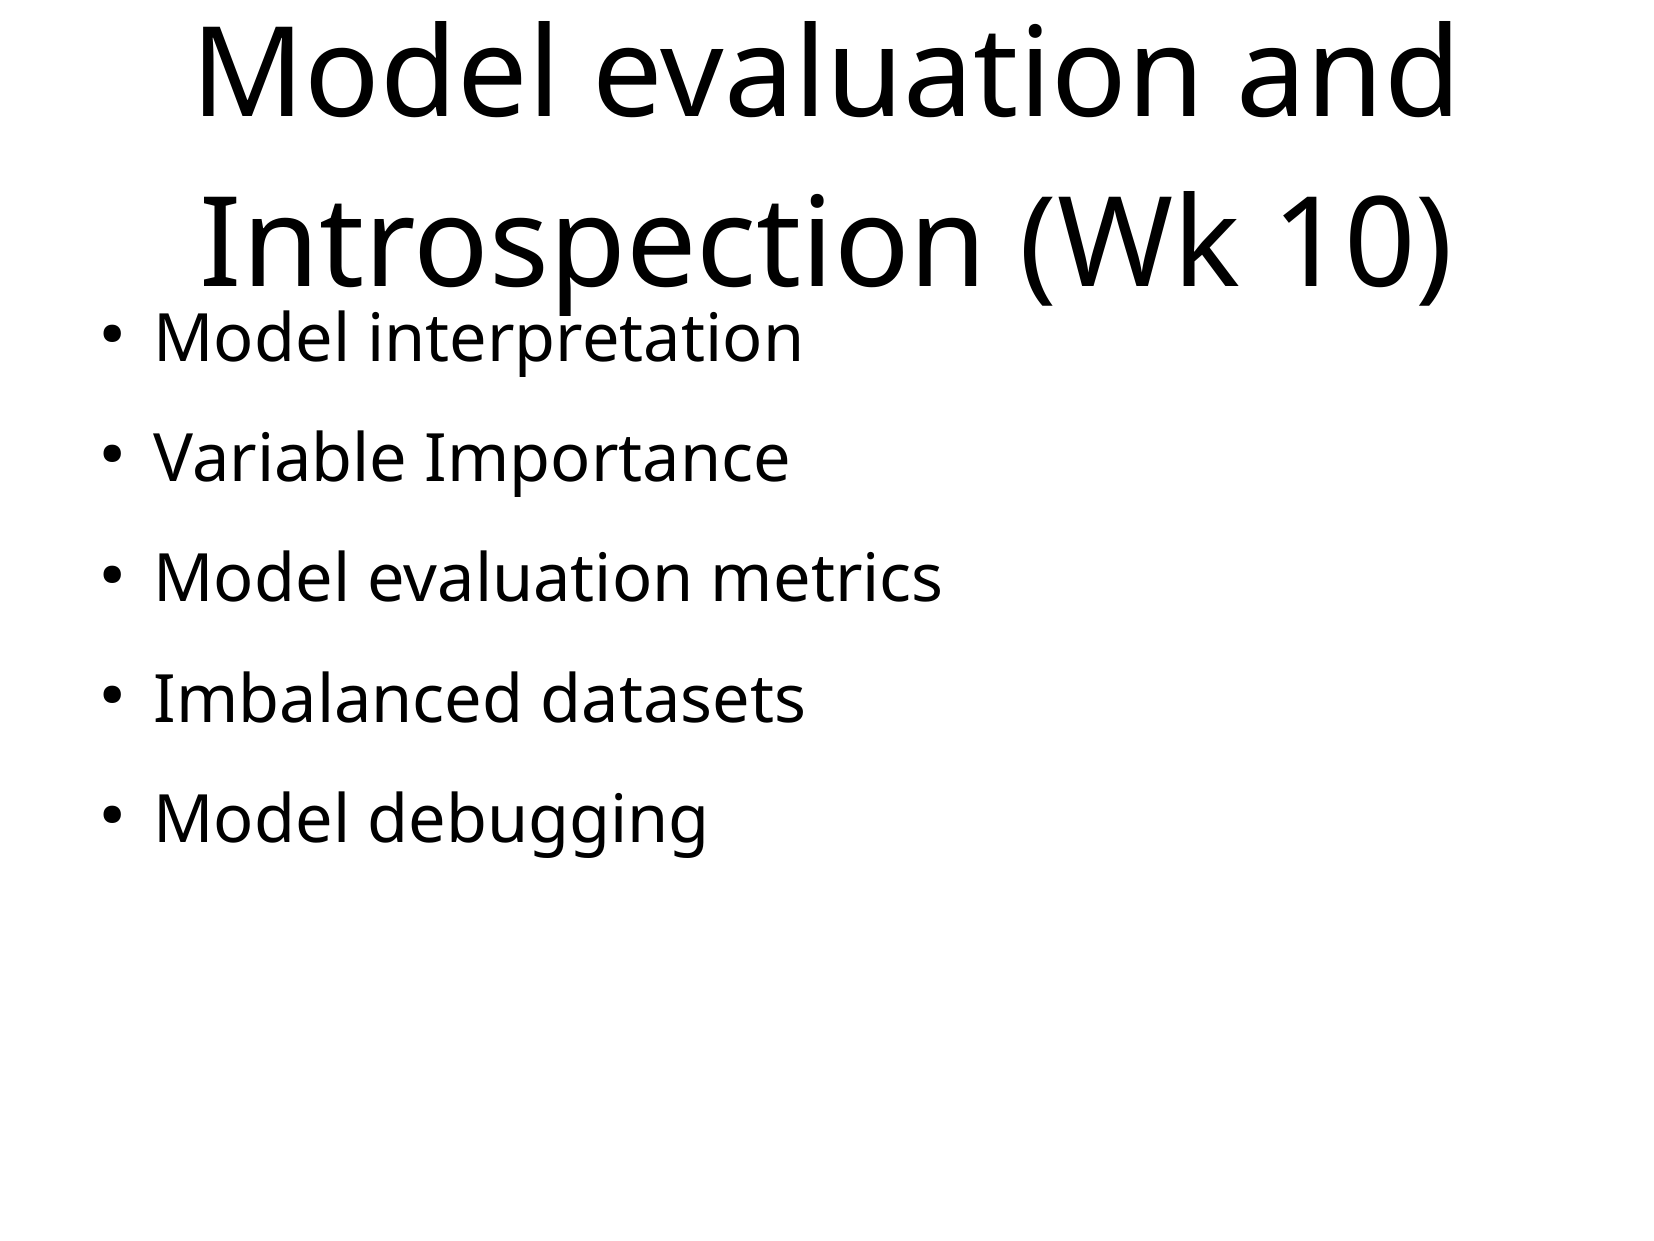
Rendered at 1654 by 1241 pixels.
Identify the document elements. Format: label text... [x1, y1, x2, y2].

list Model interpretation Variable Importance Model evaluation metrics Imbalanced datasets Model debugging [82, 290, 1571, 1010]
title Model evaluation and Introspection (Wk 10) [82, 27, 1571, 279]
